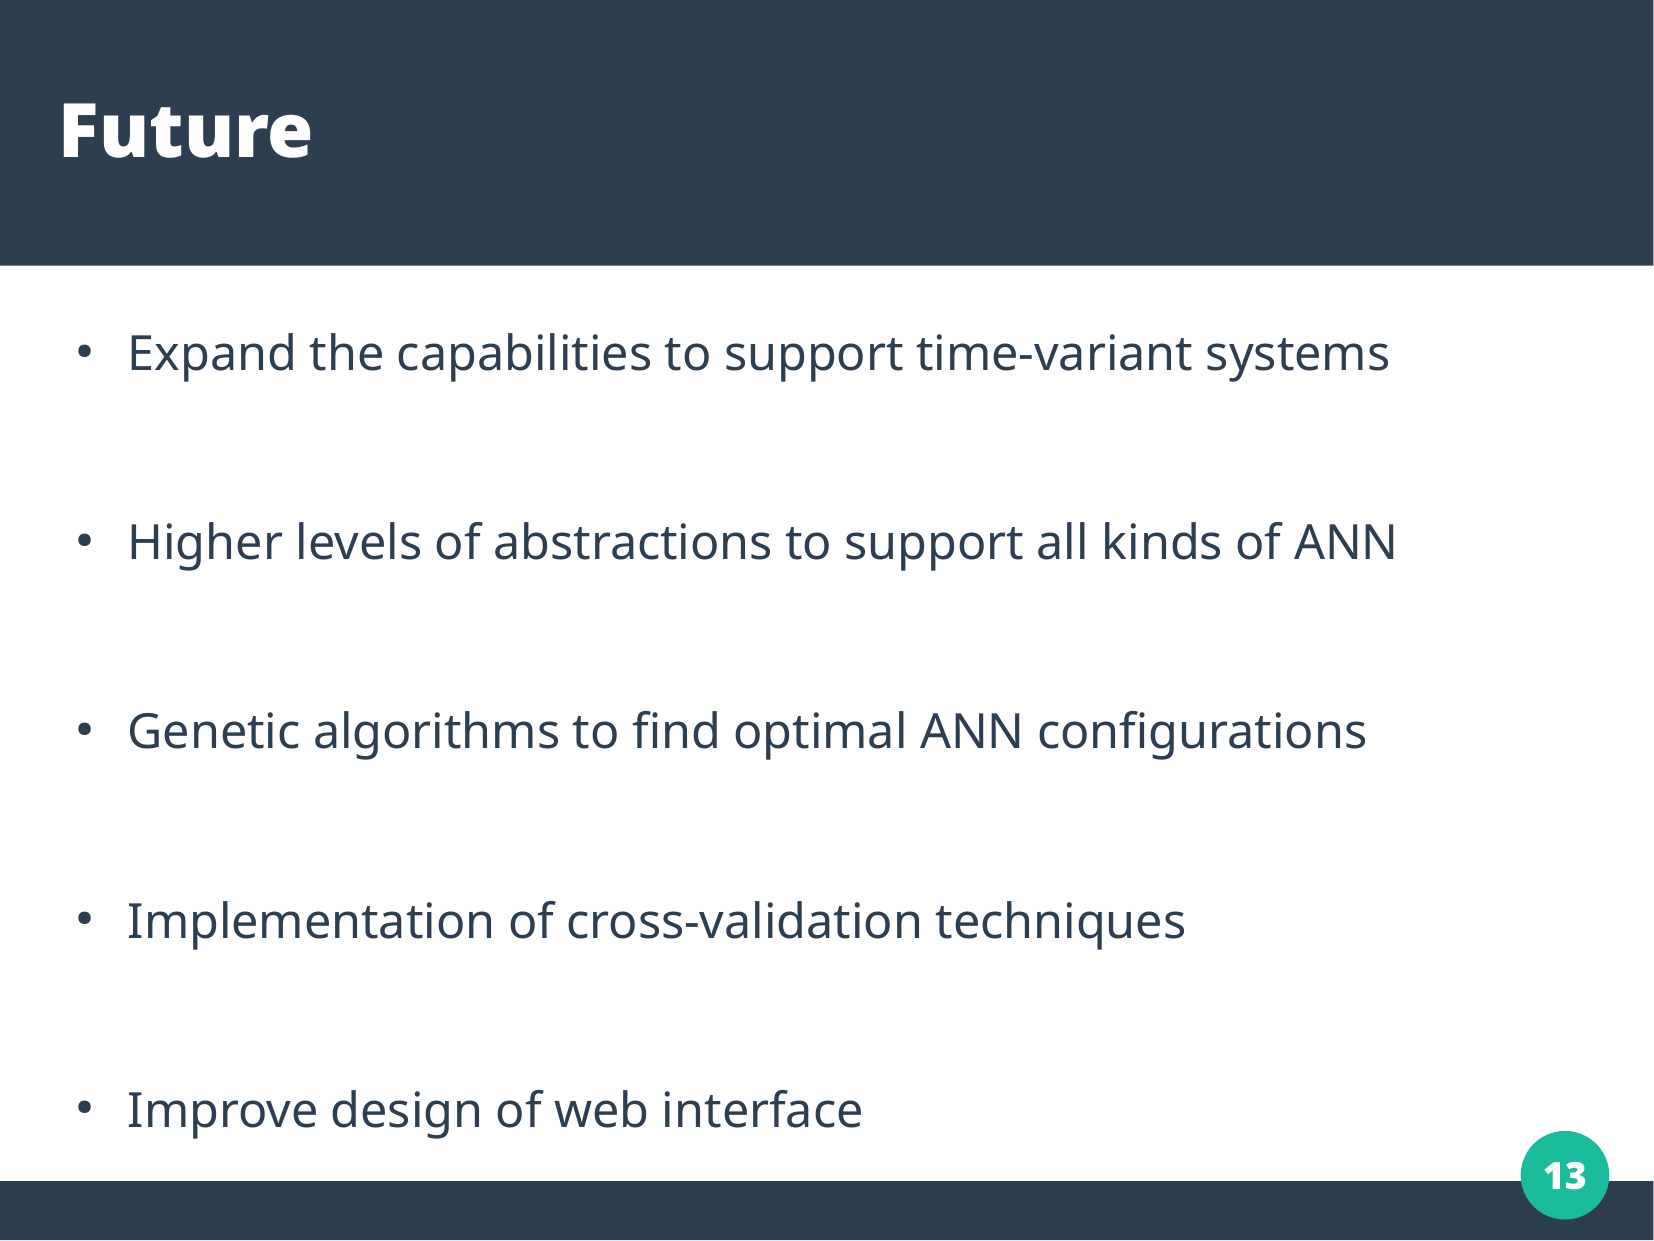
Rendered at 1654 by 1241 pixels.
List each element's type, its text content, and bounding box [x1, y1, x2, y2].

list Expand the capabilities to support time-variant systems Higher levels of abstractions to support all kinds of ANN Genetic algorithms to find optimal ANN configurations Implementation of cross-validation techniques Improve design of web interface [59, 318, 1595, 1146]
title Future [59, 49, 1595, 207]
